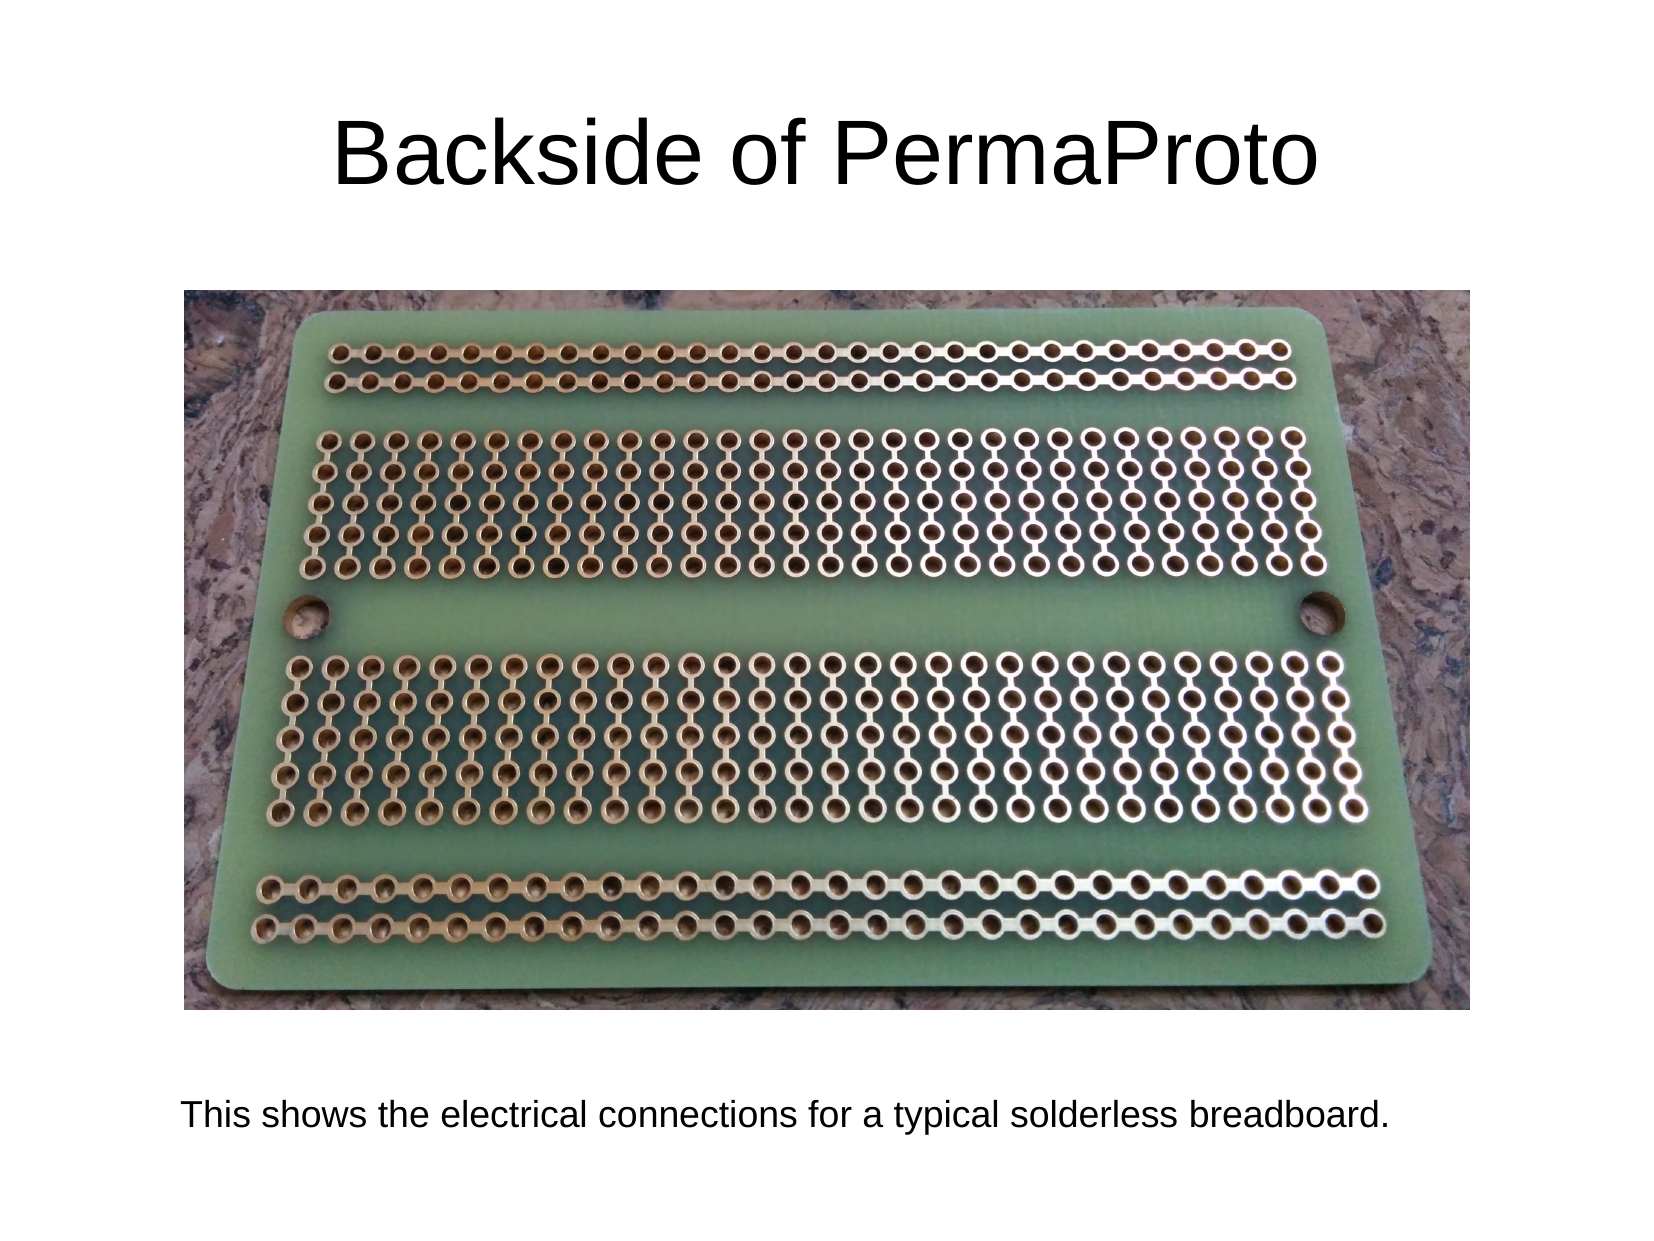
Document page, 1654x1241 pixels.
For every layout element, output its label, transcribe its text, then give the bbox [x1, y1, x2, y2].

picture [184, 290, 1470, 1010]
text_box This shows the electrical connections for a typical solderless breadboard. [165, 1086, 1406, 1144]
title Backside of PermaProto [82, 49, 1571, 257]
